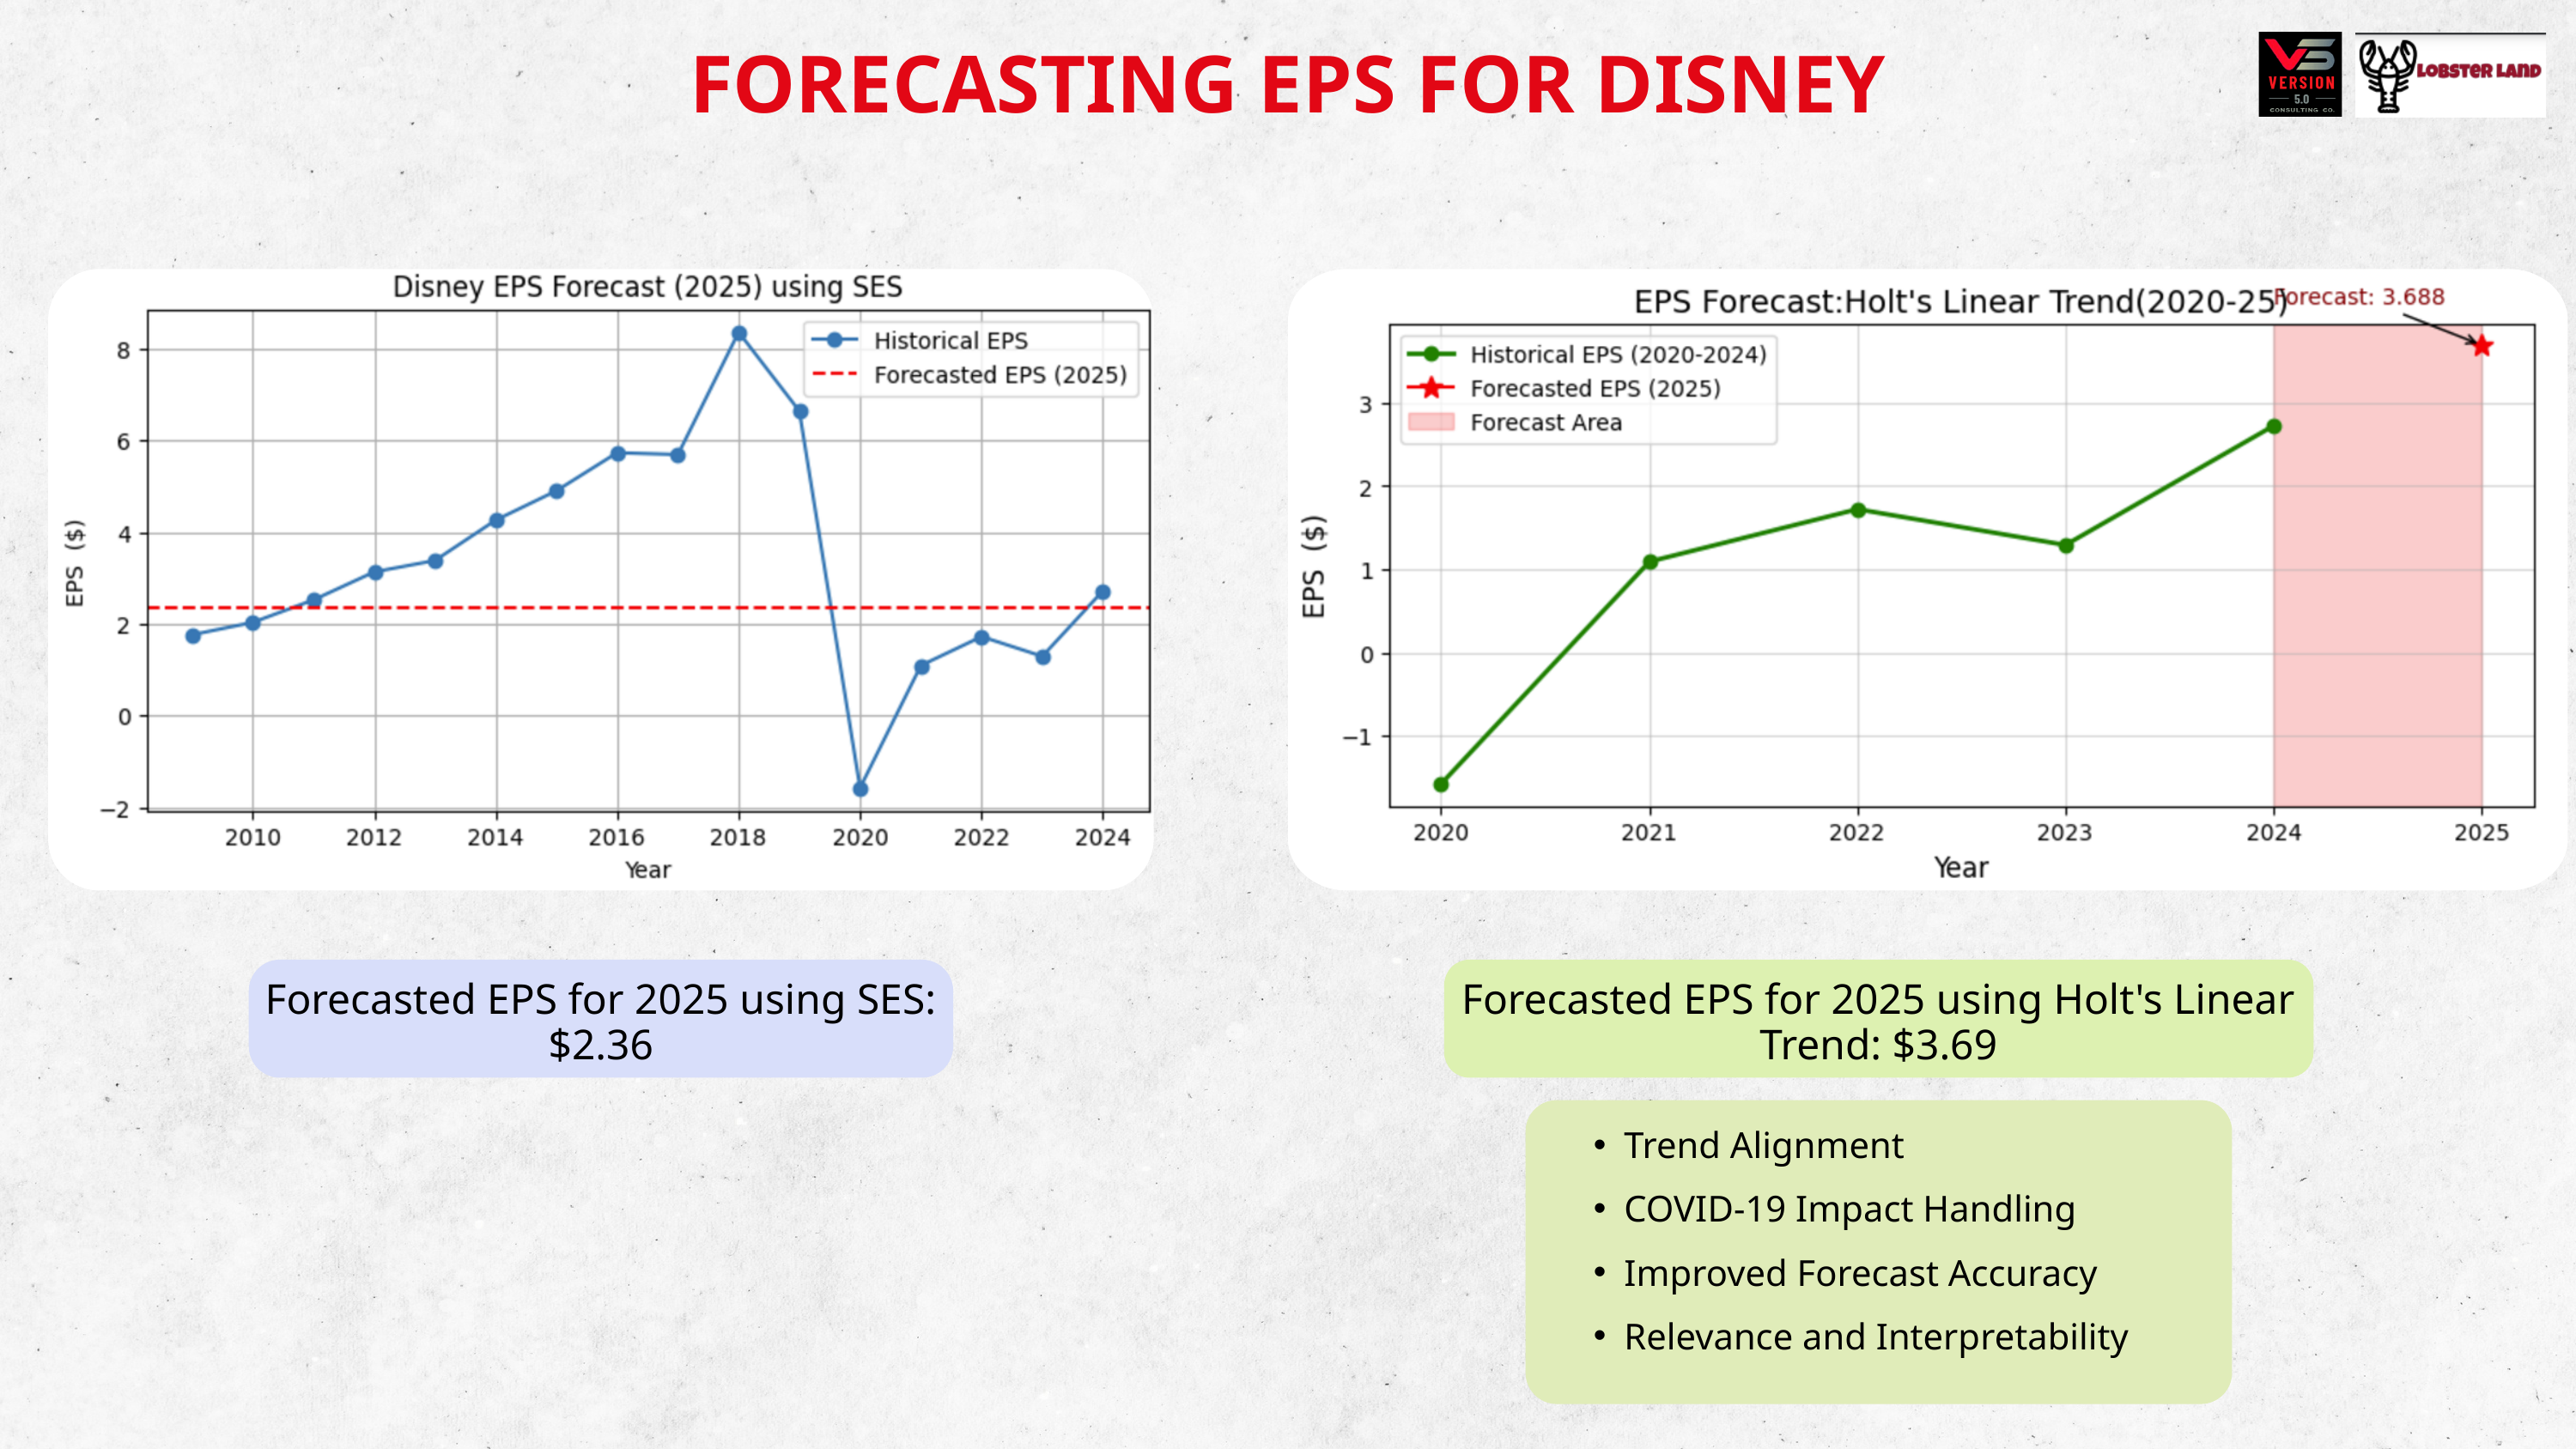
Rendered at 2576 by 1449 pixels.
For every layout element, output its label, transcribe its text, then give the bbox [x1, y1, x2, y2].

text_box FORECASTING EPS FOR DISNEY [352, 50, 2224, 145]
text_box [0, 0, 2576, 1449]
text_box Trend Alignment COVID-19 Impact Handling Improved Forecast Accuracy Relevance and Interpretability [1525, 1054, 2233, 1404]
text_box Forecasted EPS for 2025 using Holt's Linear Trend: $3.69 [1443, 967, 2314, 1078]
text_box Forecasted EPS for 2025 using SES: $2.36 [248, 967, 954, 1078]
